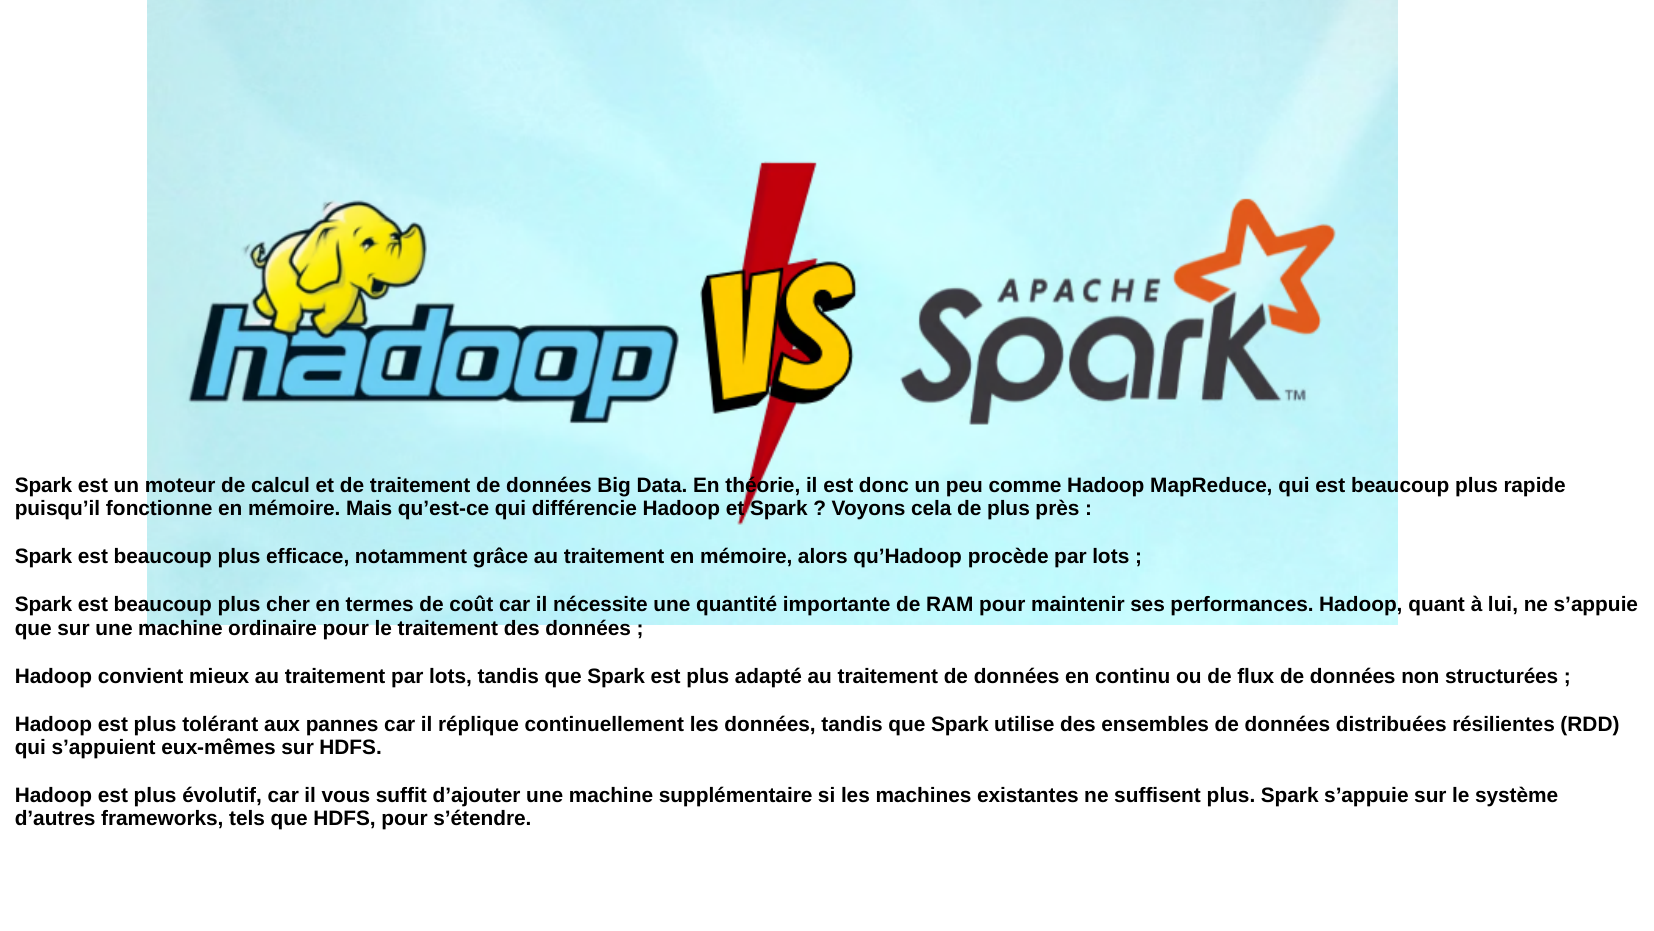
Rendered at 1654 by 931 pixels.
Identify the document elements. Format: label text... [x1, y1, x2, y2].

picture [147, 0, 1398, 466]
text_box Spark est un moteur de calcul et de traitement de données Big Data. En théorie, il est donc un peu comme Hadoop MapReduce, qui est beaucoup plus rapide puisqu’il fonctionne en mémoire. Mais qu’est-ce qui différencie Hadoop et Spark ? Voyons cela de plus près : Spark est beaucoup plus efficace, notamment grâce au traitement en mémoire, alors qu’Hadoop procède par lots ; Spark est beaucoup plus cher en termes de coût car il nécessite une quantité importante de RAM pour maintenir ses performances. Hadoop, quant à lui, ne s’appuie que sur une machine ordinaire pour le traitement des données ; Hadoop convient mieux au traitement par lots, tandis que Spark est plus adapté au traitement de données en continu ou de flux de données non structurées ; Hadoop est plus tolérant aux pannes car il réplique continuellement les données, tandis que Spark utilise des ensembles de données distribuées résilientes (RDD) qui s’appuient eux-mêmes sur HDFS. Hadoop est plus évolutif, car il vous suffit d’ajouter une machine supplémentaire si les machines existantes ne suffisent plus. Spark s’appuie sur le système d’autres frameworks, tels que HDFS, pour s’étendre. [0, 466, 1654, 886]
